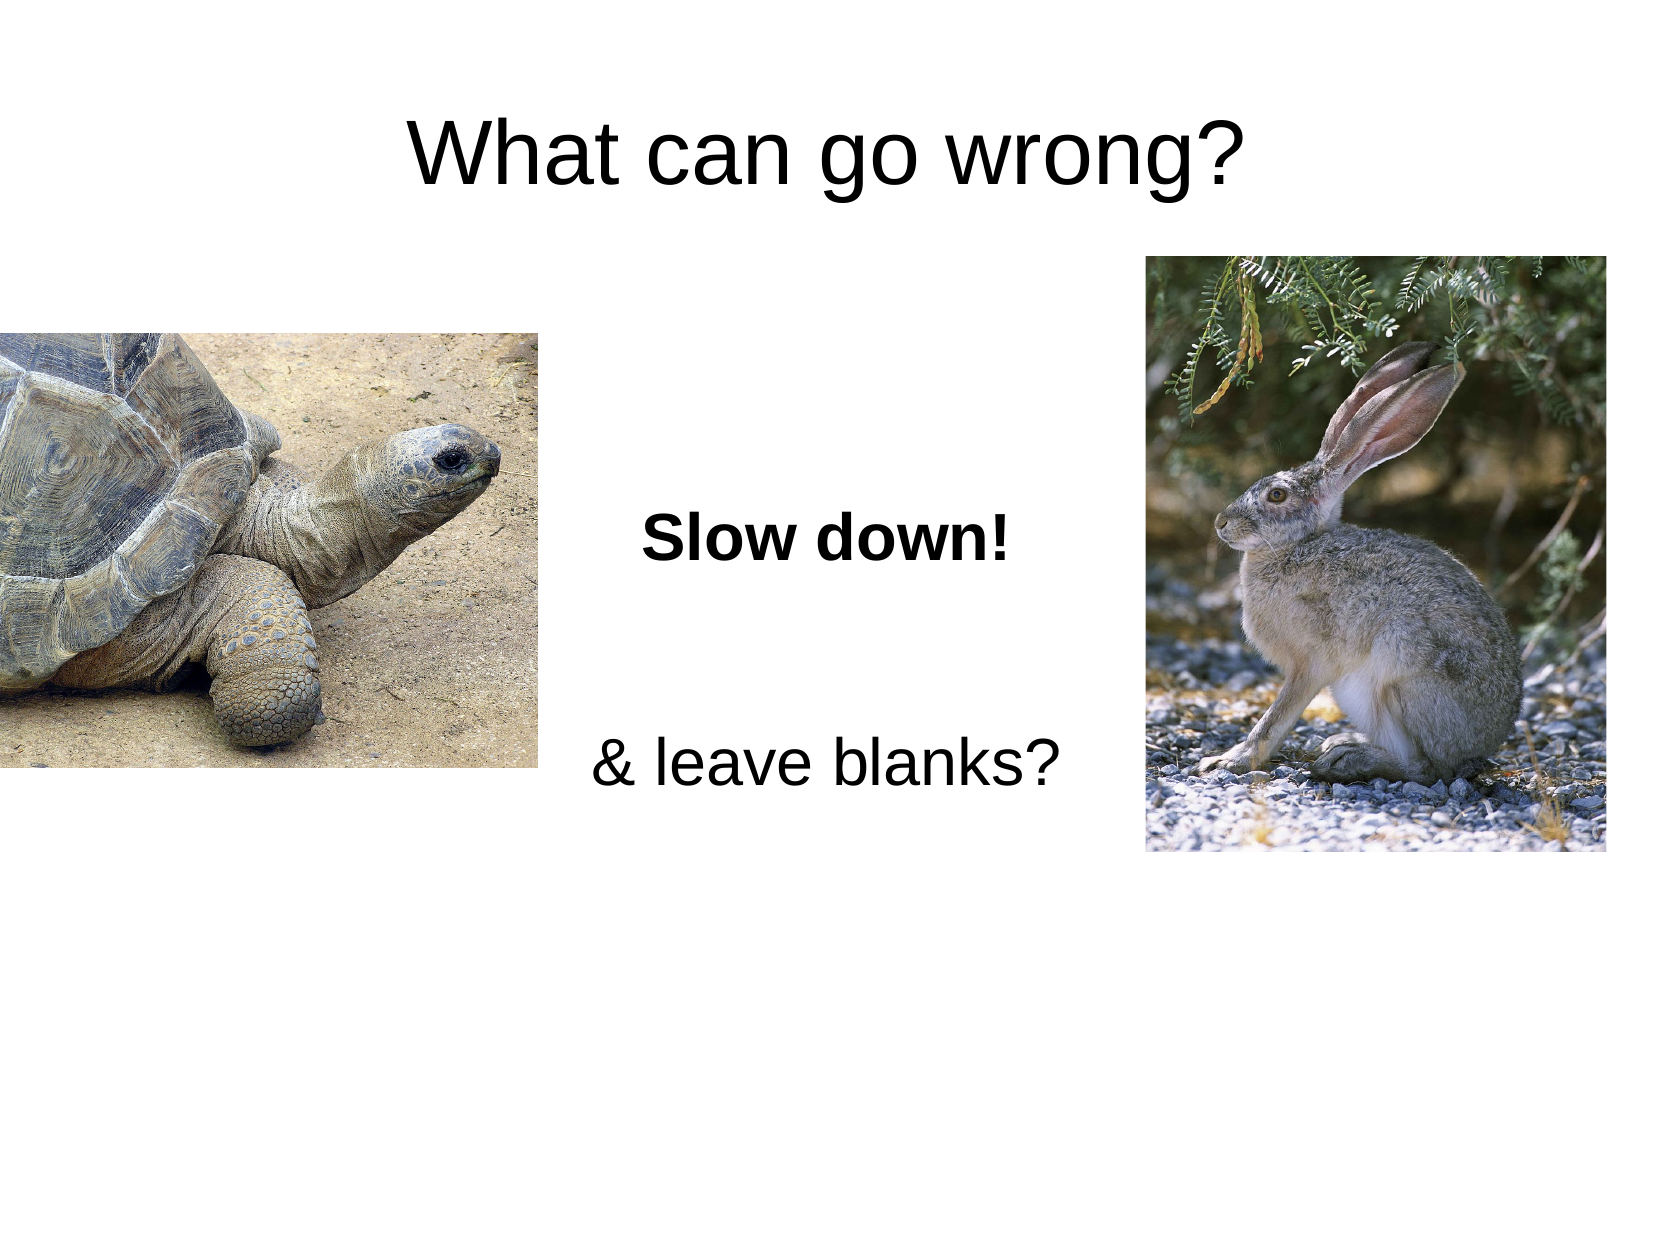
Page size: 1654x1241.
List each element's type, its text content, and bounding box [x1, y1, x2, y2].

title What can go wrong? [82, 49, 1571, 257]
picture [0, 333, 538, 768]
picture [1145, 256, 1607, 852]
text_box Slow down! & leave blanks? [82, 290, 1571, 1010]
